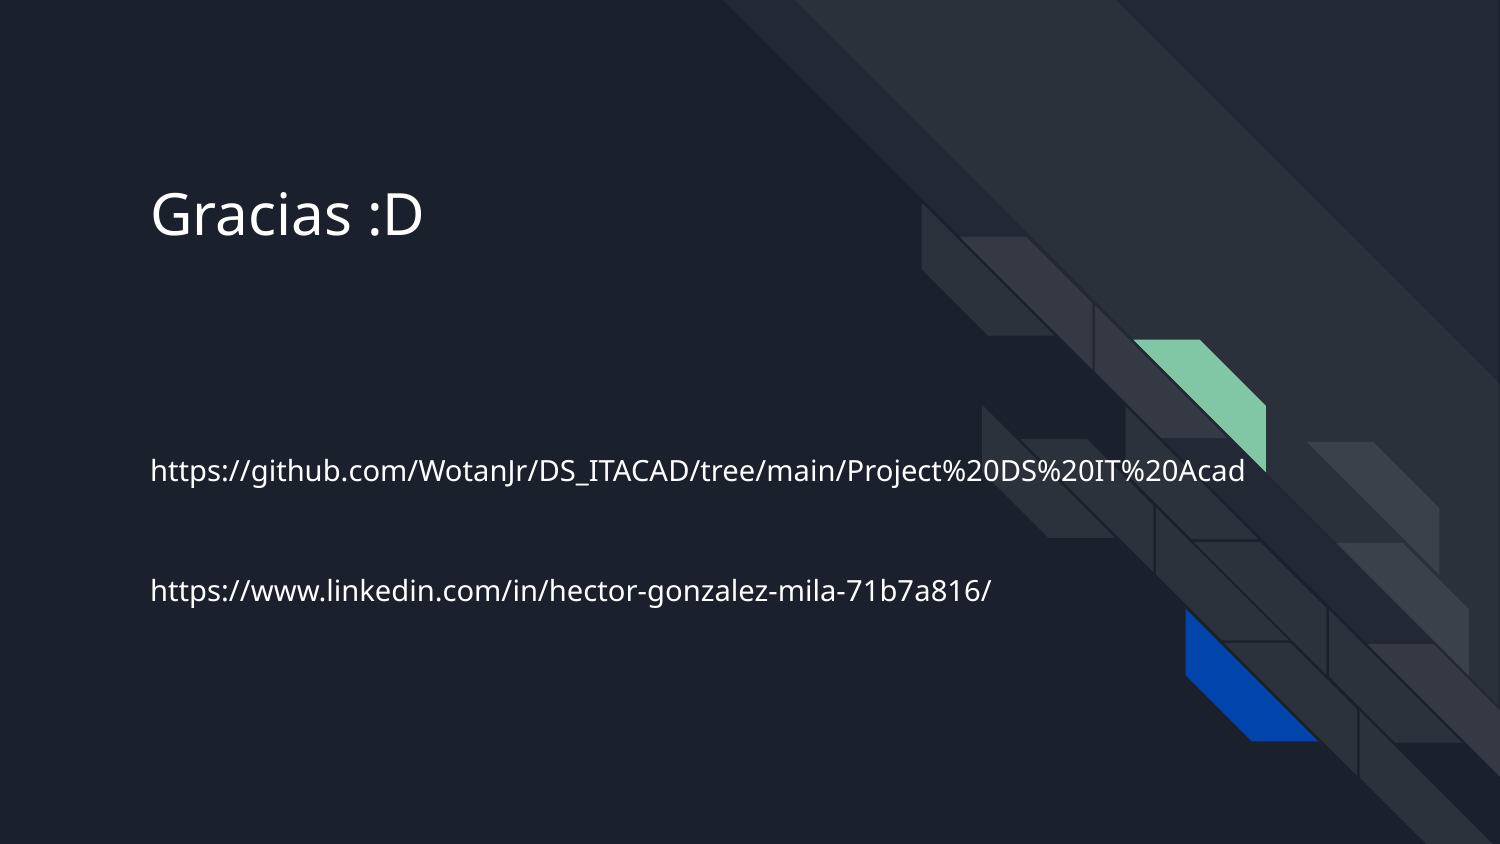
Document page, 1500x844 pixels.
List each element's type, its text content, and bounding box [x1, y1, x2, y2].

title Gracias :D https://github.com/WotanJr/DS_ITACAD/tree/main/Project%20DS%20IT%20Acad https://www.linkedin.com/in/hector-gonzalez-mila-71b7a816/ [135, 142, 1359, 720]
